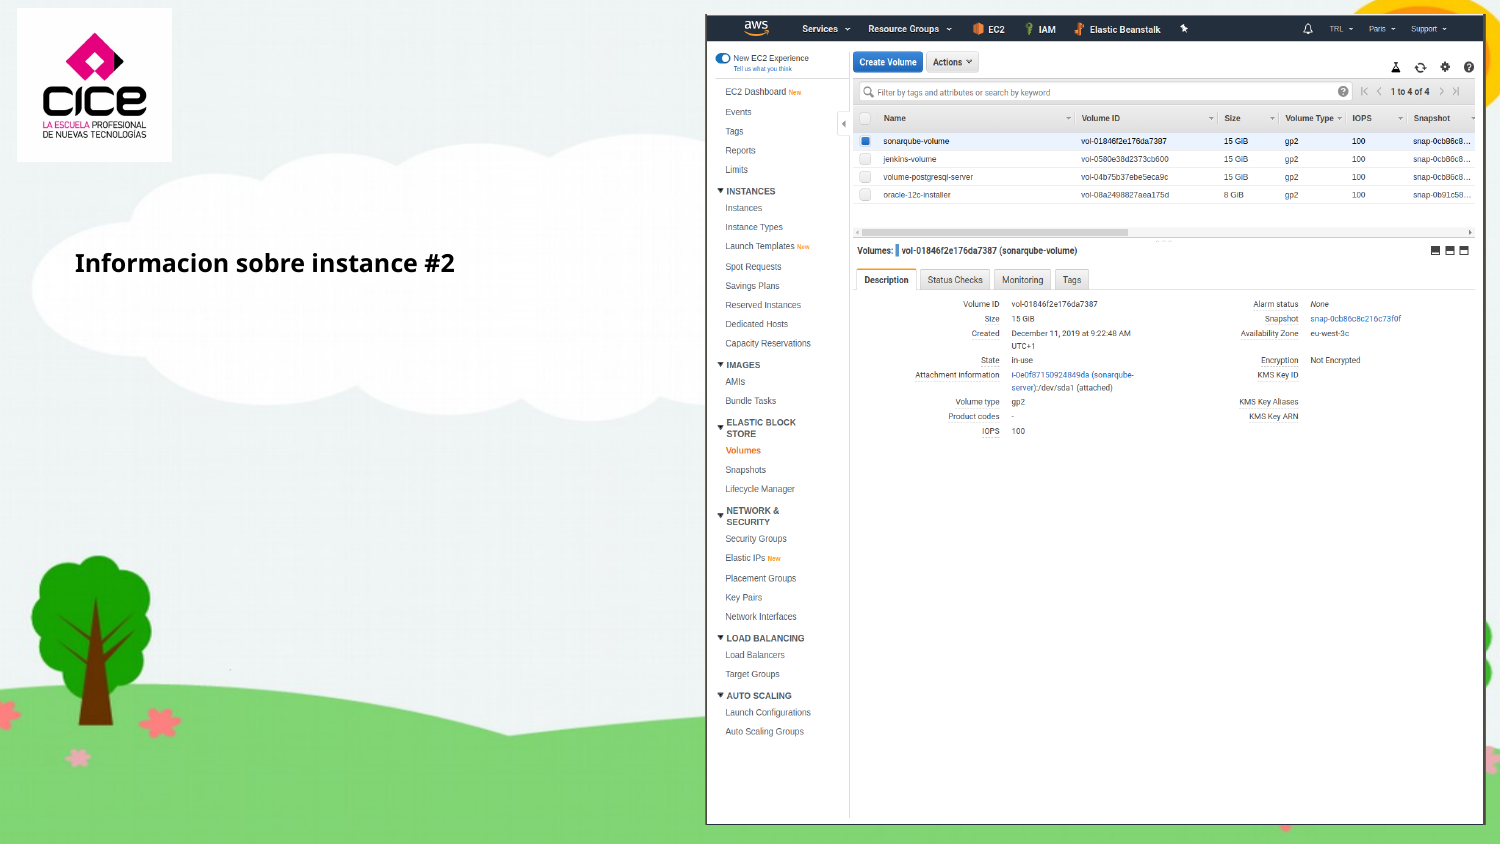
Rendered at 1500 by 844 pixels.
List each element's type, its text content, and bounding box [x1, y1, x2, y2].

picture [0, 0, 1500, 844]
title Informacion sobre instance #2 [75, 240, 519, 286]
